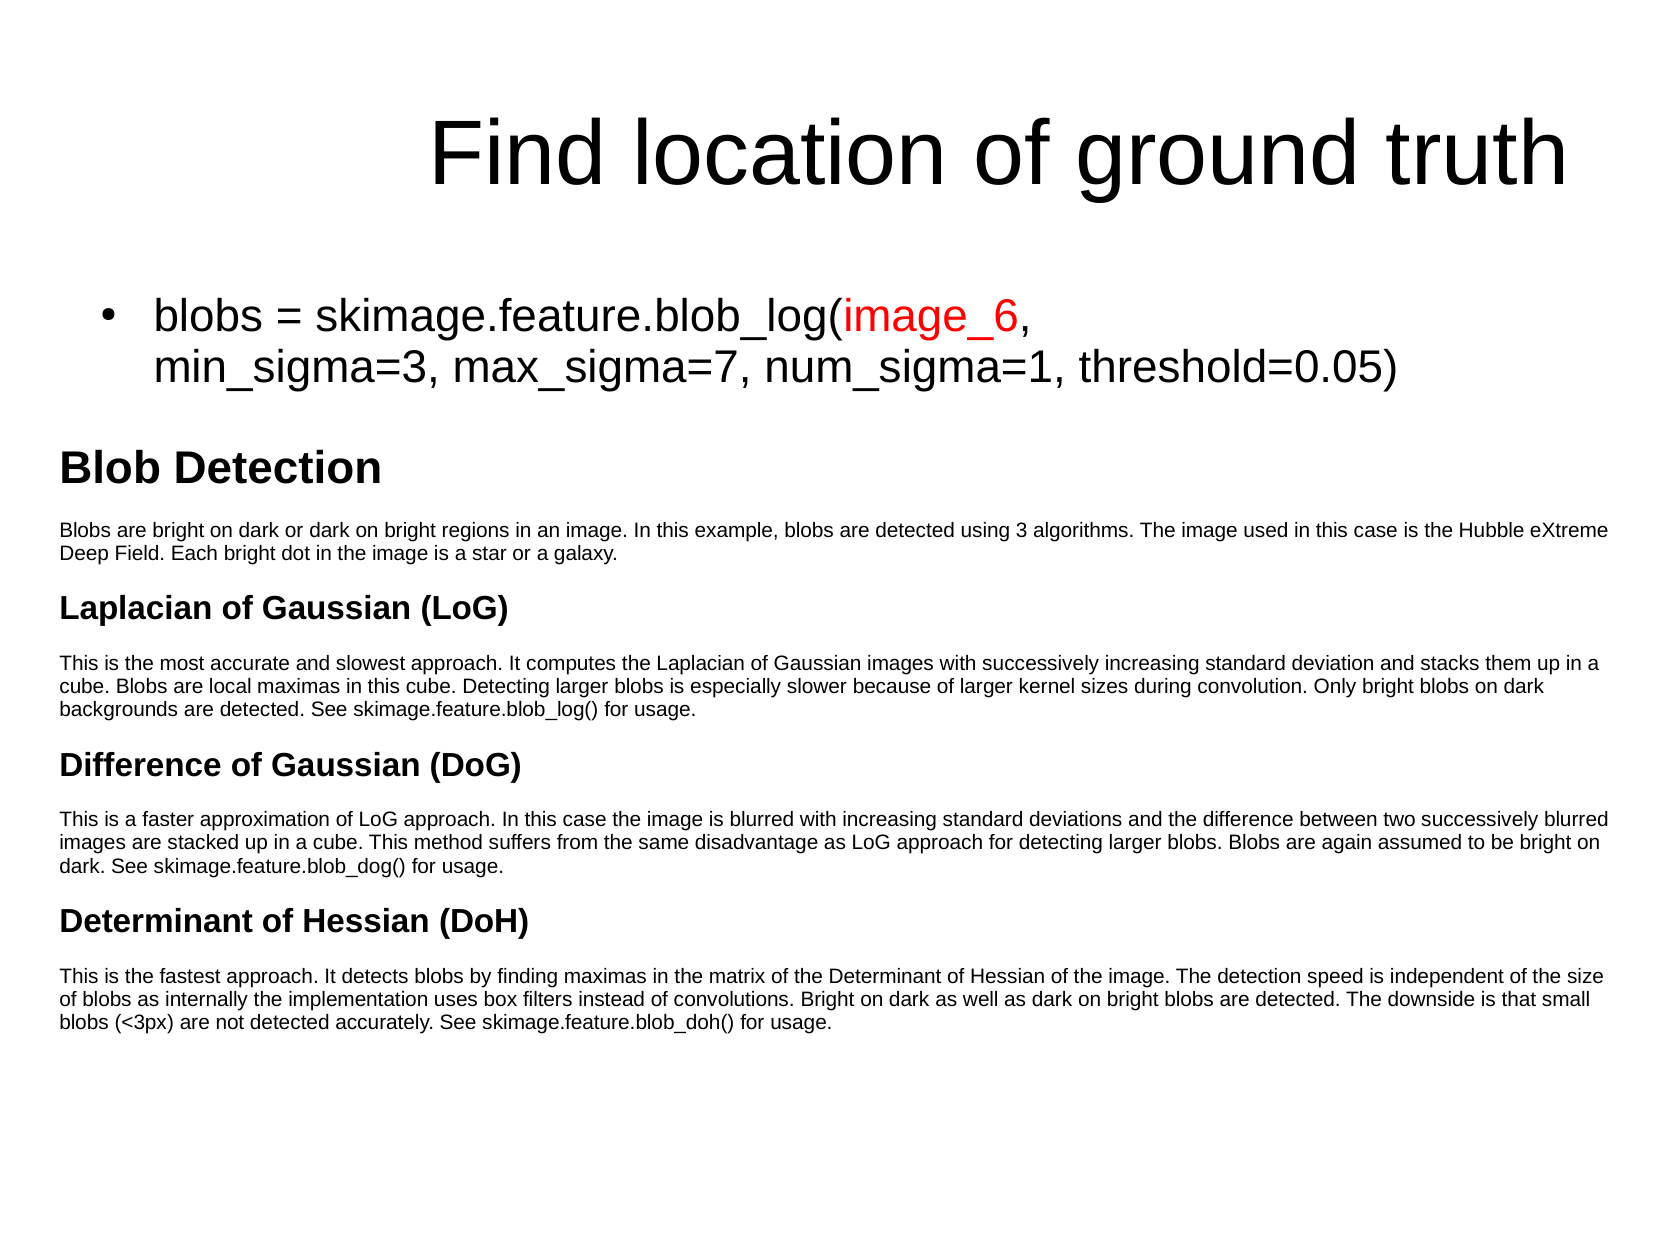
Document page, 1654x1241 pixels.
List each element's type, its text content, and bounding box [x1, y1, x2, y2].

list blobs = skimage.feature.blob_log(image_6, min_sigma=3, max_sigma=7, num_sigma=1, threshold=0.05) [82, 290, 1571, 435]
title Find location of ground truth [82, 49, 1571, 257]
text_box Blob Detection Blobs are bright on dark or dark on bright regions in an image. In this example, blobs are detected using 3 algorithms. The image used in this case is the Hubble eXtreme Deep Field. Each bright dot in the image is a star or a galaxy. Laplacian of Gaussian (LoG) This is the most accurate and slowest approach. It computes the Laplacian of Gaussian images with successively increasing standard deviation and stacks them up in a cube. Blobs are local maximas in this cube. Detecting larger blobs is especially slower because of larger kernel sizes during convolution. Only bright blobs on dark backgrounds are detected. See skimage.feature.blob_log() for usage. Difference of Gaussian (DoG) This is a faster approximation of LoG approach. In this case the image is blurred with increasing standard deviations and the difference between two successively blurred images are stacked up in a cube. This method suffers from the same disadvantage as LoG approach for detecting larger blobs. Blobs are again assumed to be bright on dark. See skimage.feature.blob_dog() for usage. Determinant of Hessian (DoH) This is the fastest approach. It detects blobs by finding maximas in the matrix of the Determinant of Hessian of the image. The detection speed is independent of the size of blobs as internally the implementation uses box filters instead of convolutions. Bright on dark as well as dark on bright blobs are detected. The downside is that small blobs (<3px) are not detected accurately. See skimage.feature.blob_doh() for usage. [44, 435, 1636, 1138]
